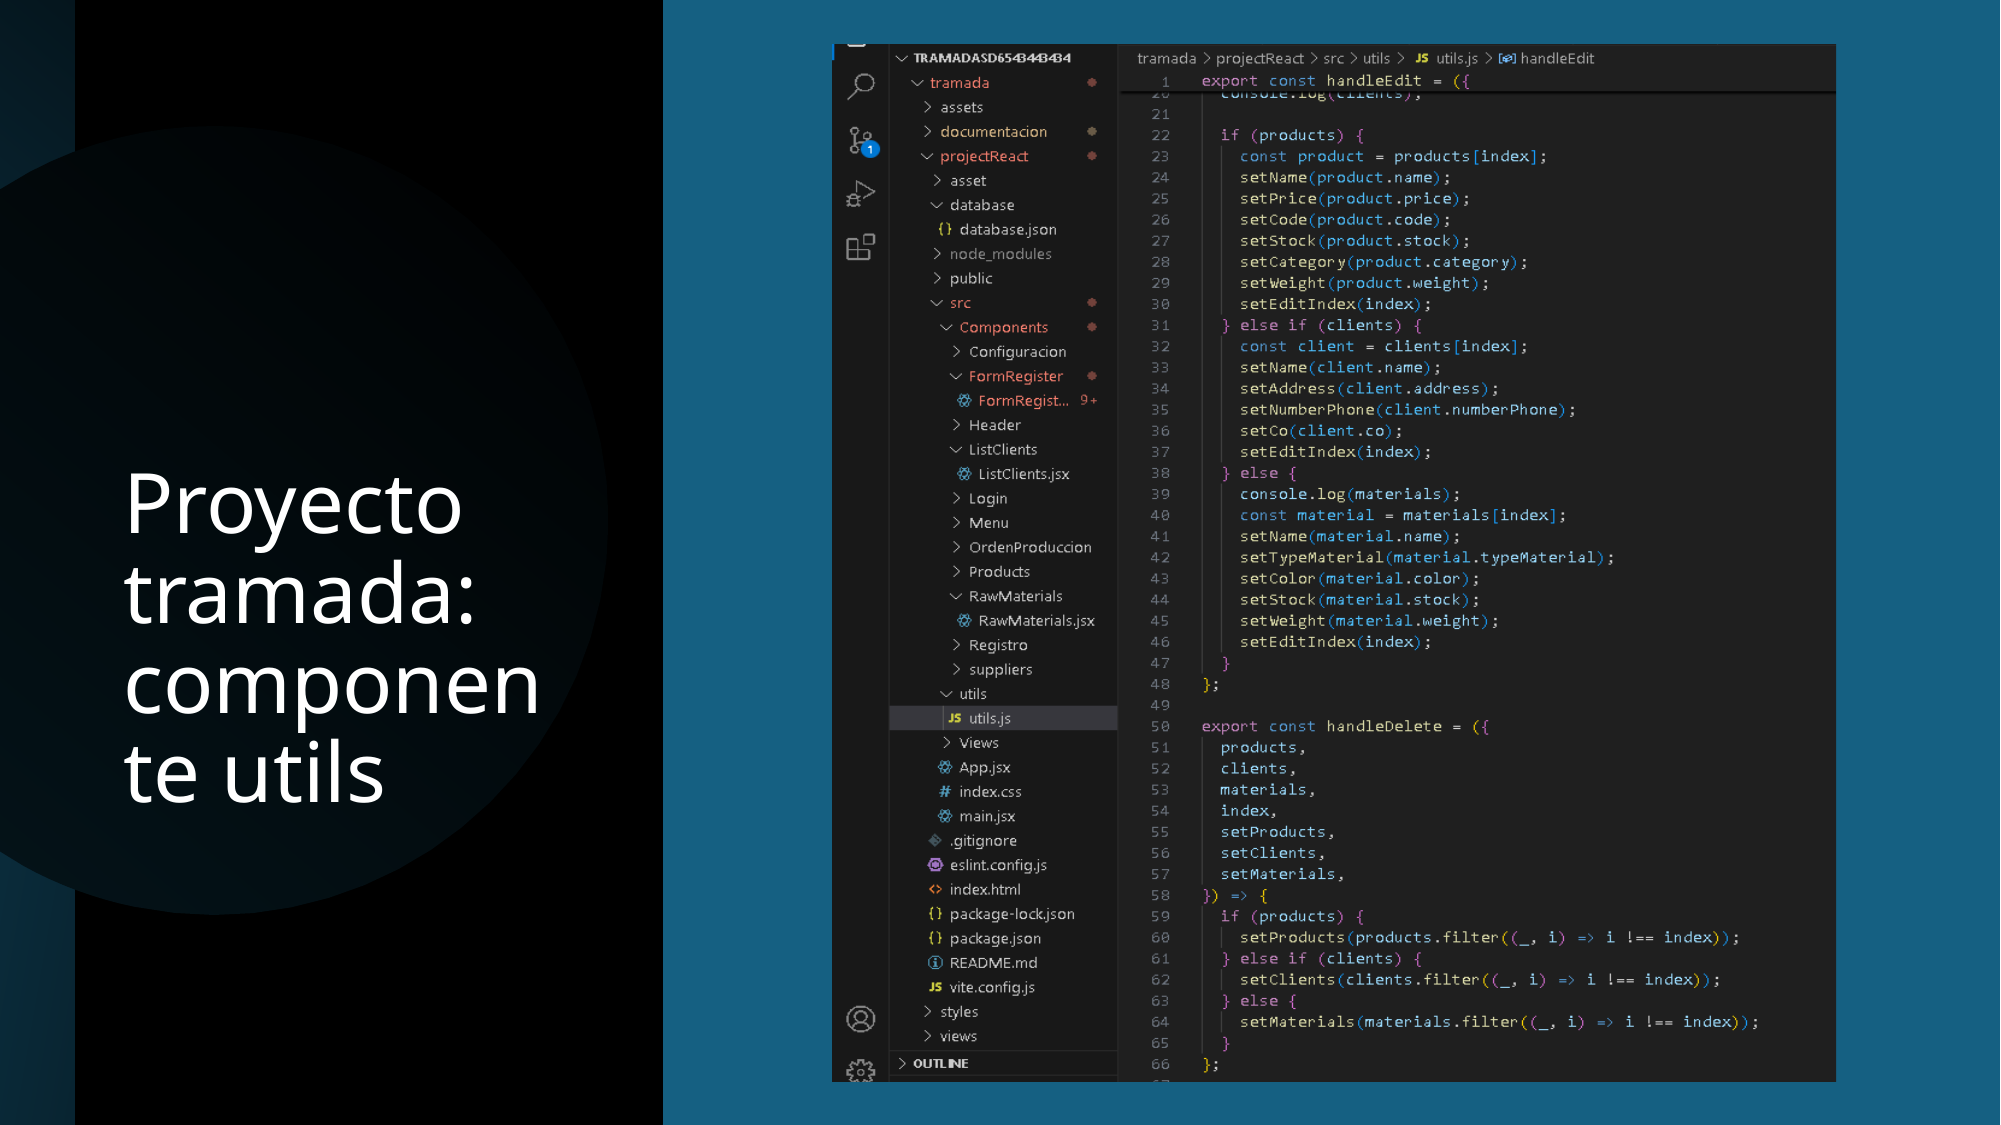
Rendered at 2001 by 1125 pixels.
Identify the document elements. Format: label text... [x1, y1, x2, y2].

text_box [0, 0, 2000, 1125]
title Proyecto tramada: componente utils [108, 453, 581, 958]
picture [831, 44, 1837, 1082]
